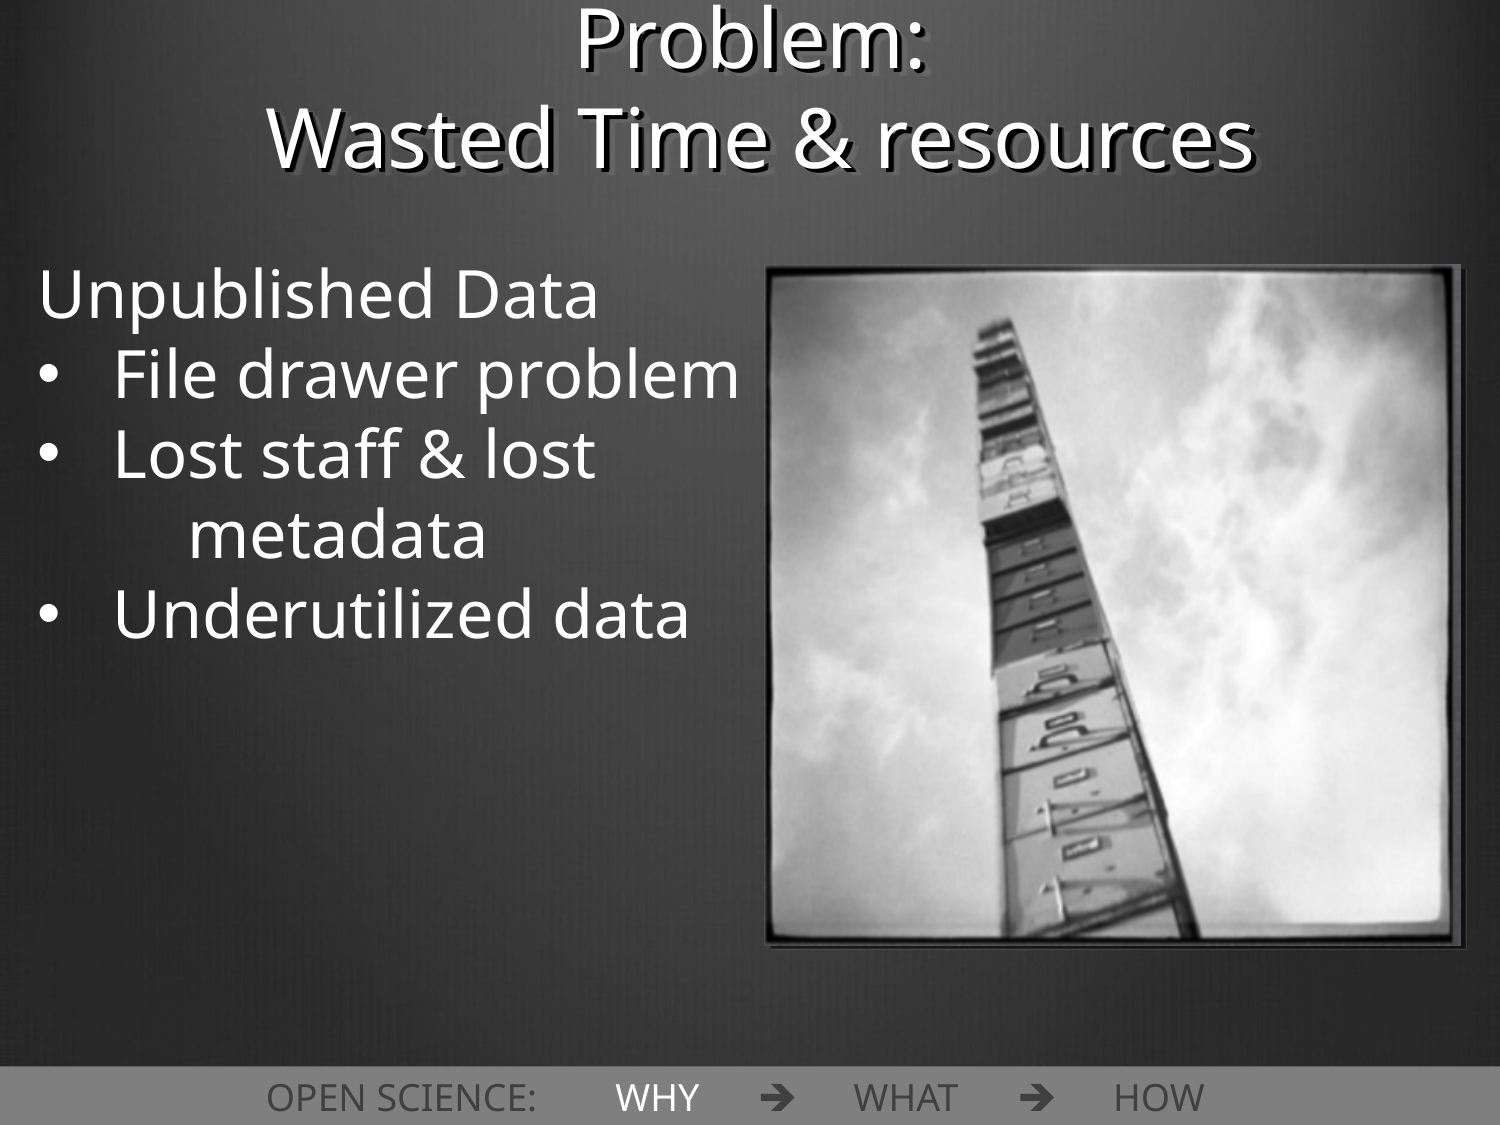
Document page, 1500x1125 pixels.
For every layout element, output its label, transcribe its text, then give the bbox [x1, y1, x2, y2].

text_box OPEN SCIENCE: WHY  WHAT  HOW [0, 1066, 1500, 1125]
text_box Unpublished Data File drawer problem Lost staff & lost metadata Underutilized data [22, 244, 1500, 659]
title Problem: Wasted Time & resources [0, 0, 1500, 203]
picture [764, 264, 1461, 946]
